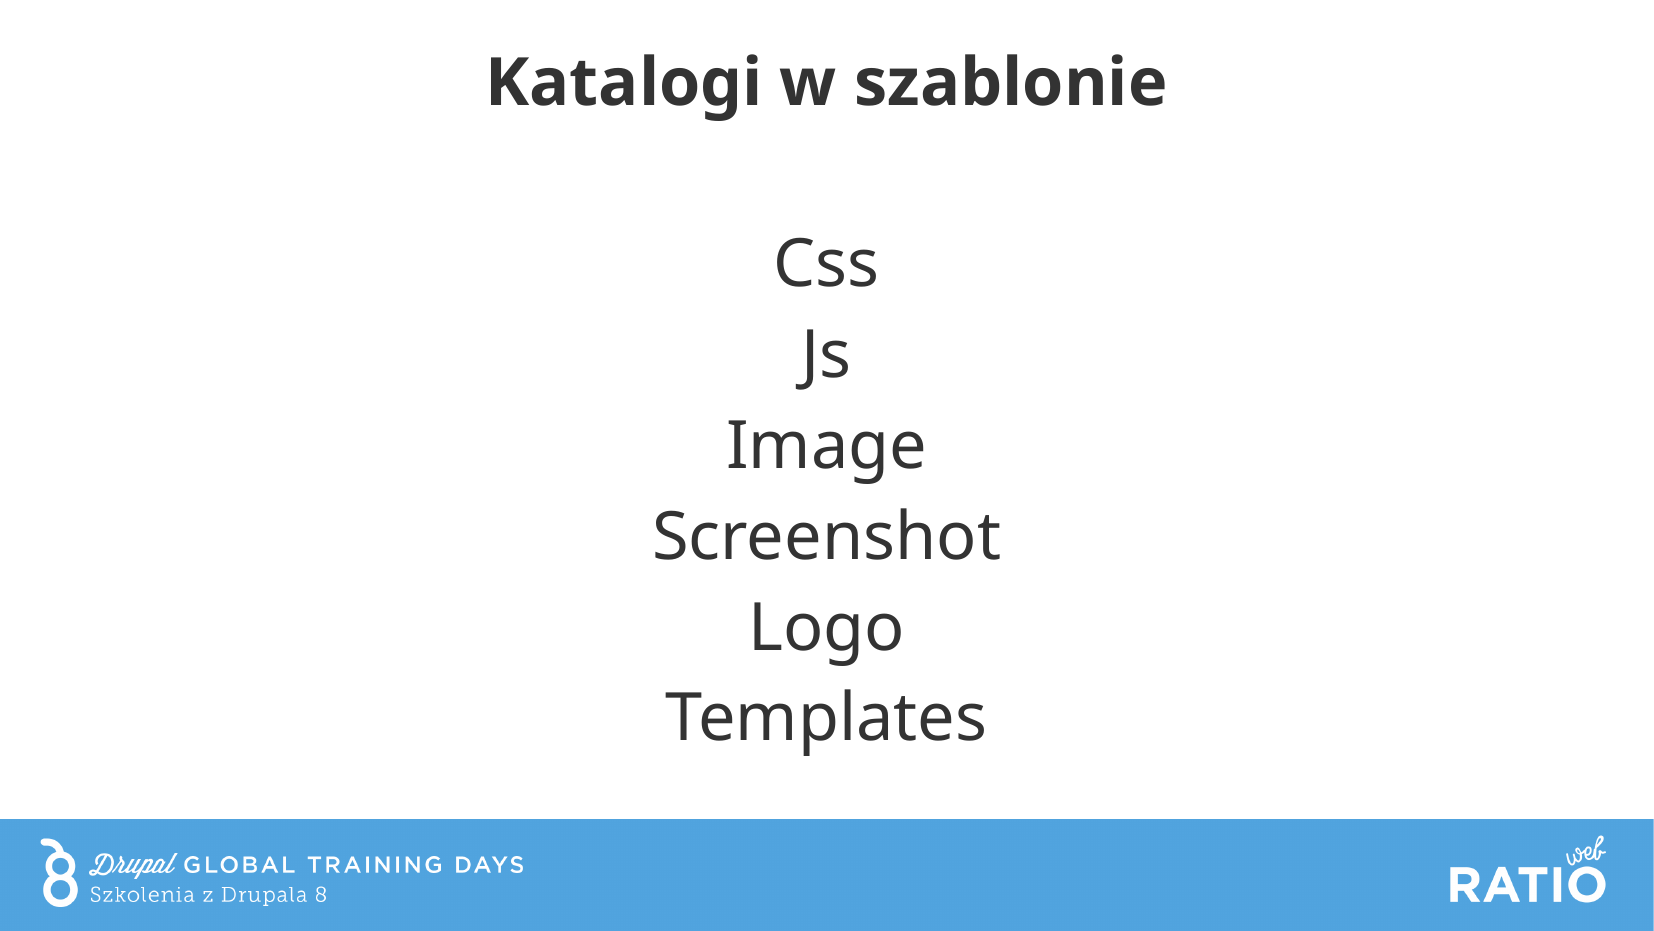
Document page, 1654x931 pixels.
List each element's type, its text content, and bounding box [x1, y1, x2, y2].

subtitle Katalogi w szablonie Css Js Image Screenshot Logo Templates [82, 37, 1571, 758]
picture [0, 0, 1654, 931]
